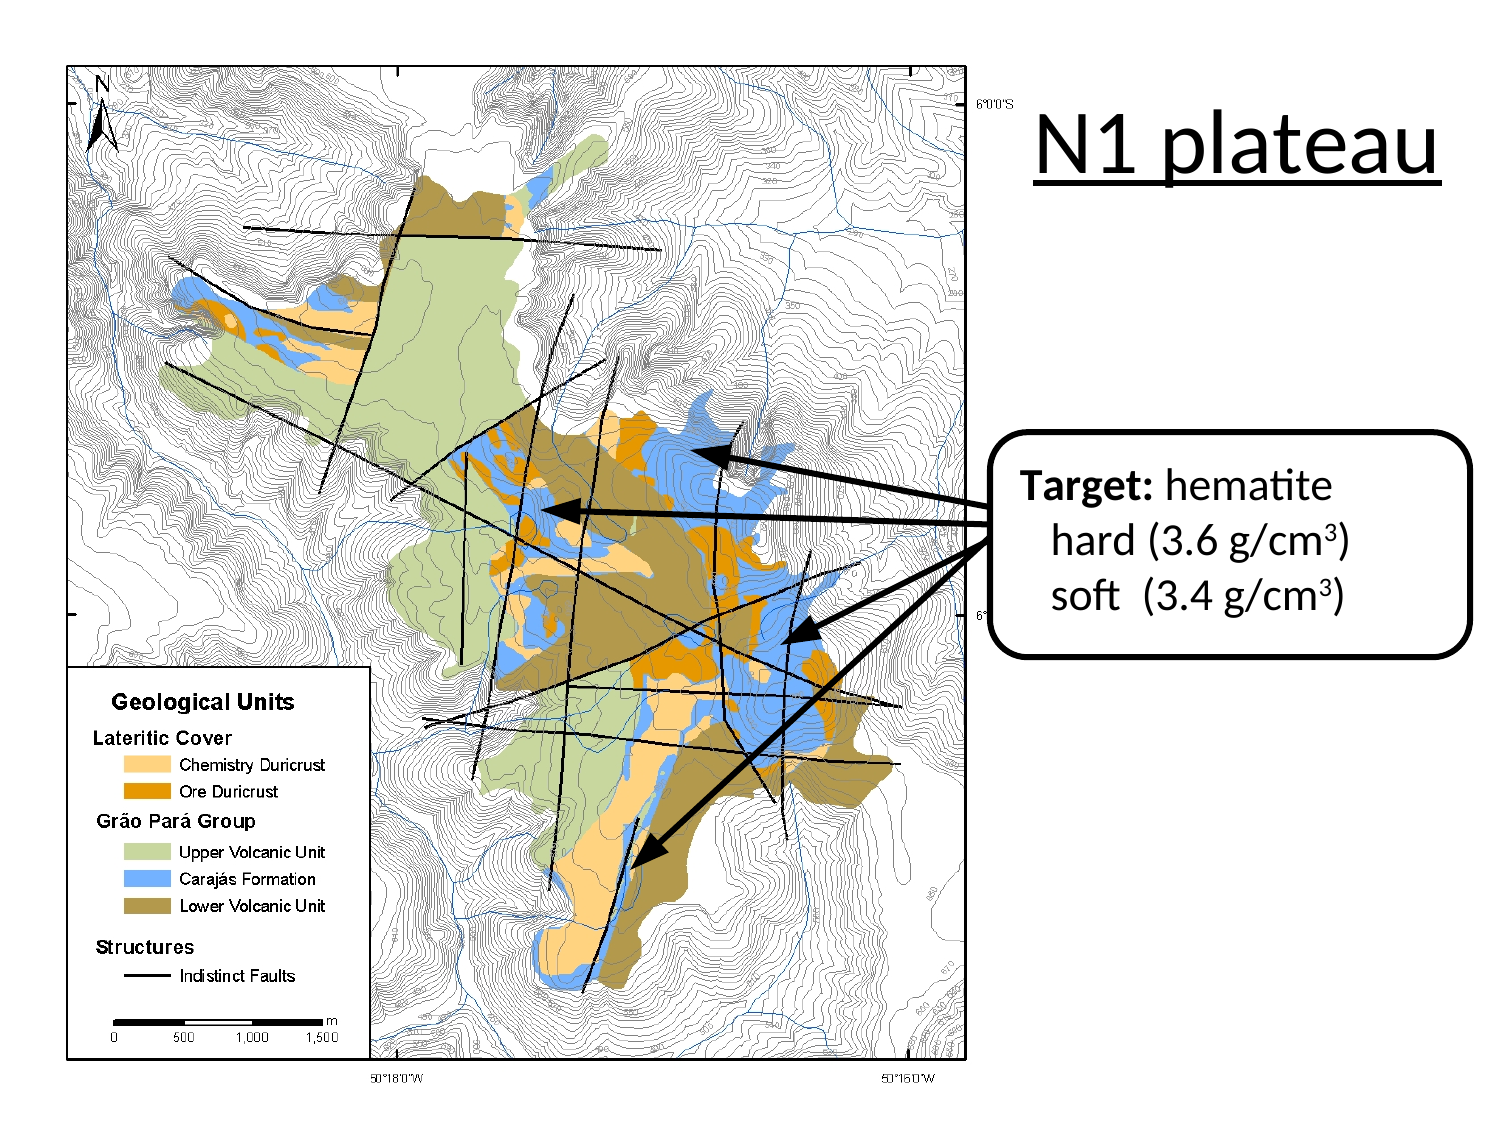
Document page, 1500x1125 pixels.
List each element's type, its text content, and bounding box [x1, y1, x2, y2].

picture [0, 0, 1031, 1125]
text_box Target: hematite hard (3.6 g/cm3) soft (3.4 g/cm3) [1005, 447, 1500, 732]
text_box N1 plateau [975, 75, 1500, 330]
text_box [990, 432, 1463, 650]
